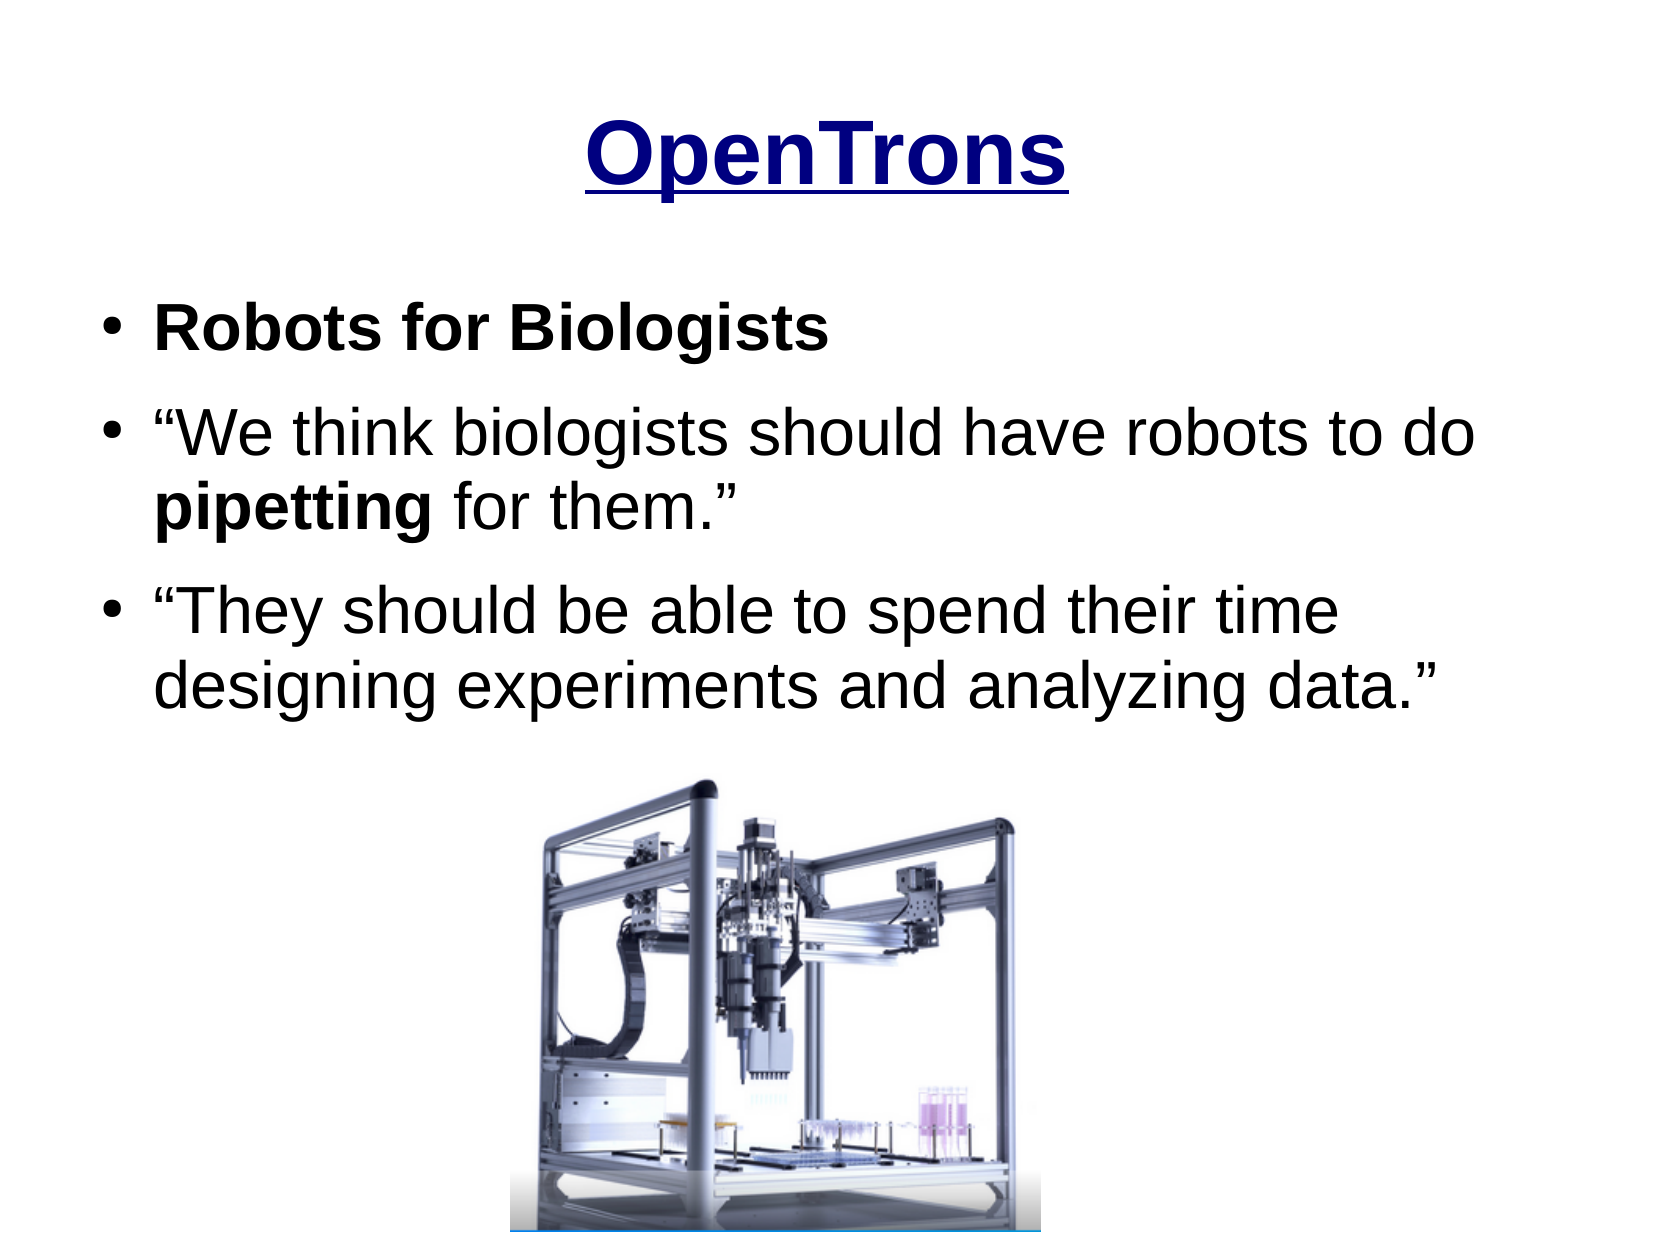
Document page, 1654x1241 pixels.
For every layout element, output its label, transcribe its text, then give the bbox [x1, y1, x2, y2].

picture [510, 749, 1041, 1232]
title OpenTrons [82, 49, 1571, 257]
list Robots for Biologists “We think biologists should have robots to do pipetting for them.” “They should be able to spend their time designing experiments and analyzing data.” [82, 290, 1571, 1010]
